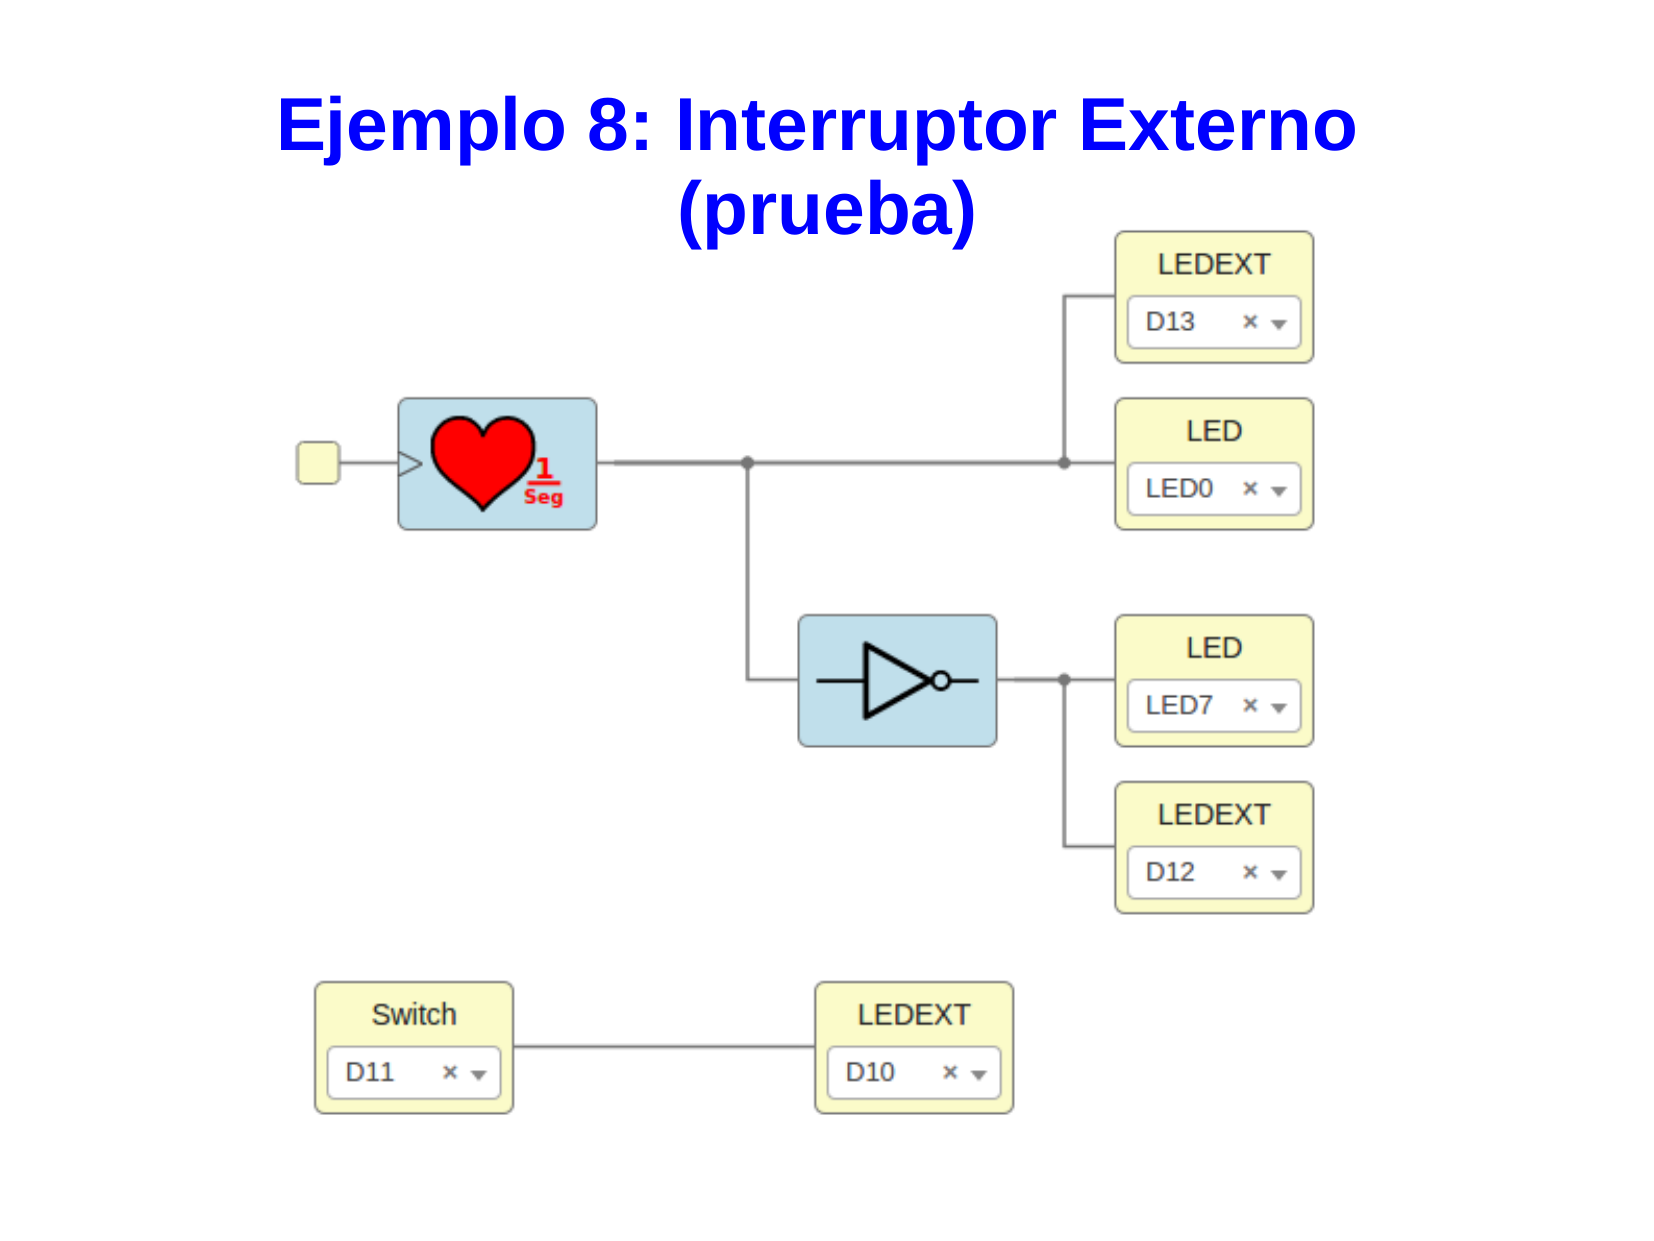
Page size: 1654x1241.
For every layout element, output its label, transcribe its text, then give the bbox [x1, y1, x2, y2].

picture [225, 258, 1342, 1141]
text_box Ejemplo 8: Interruptor Externo (prueba) [90, 75, 1546, 258]
